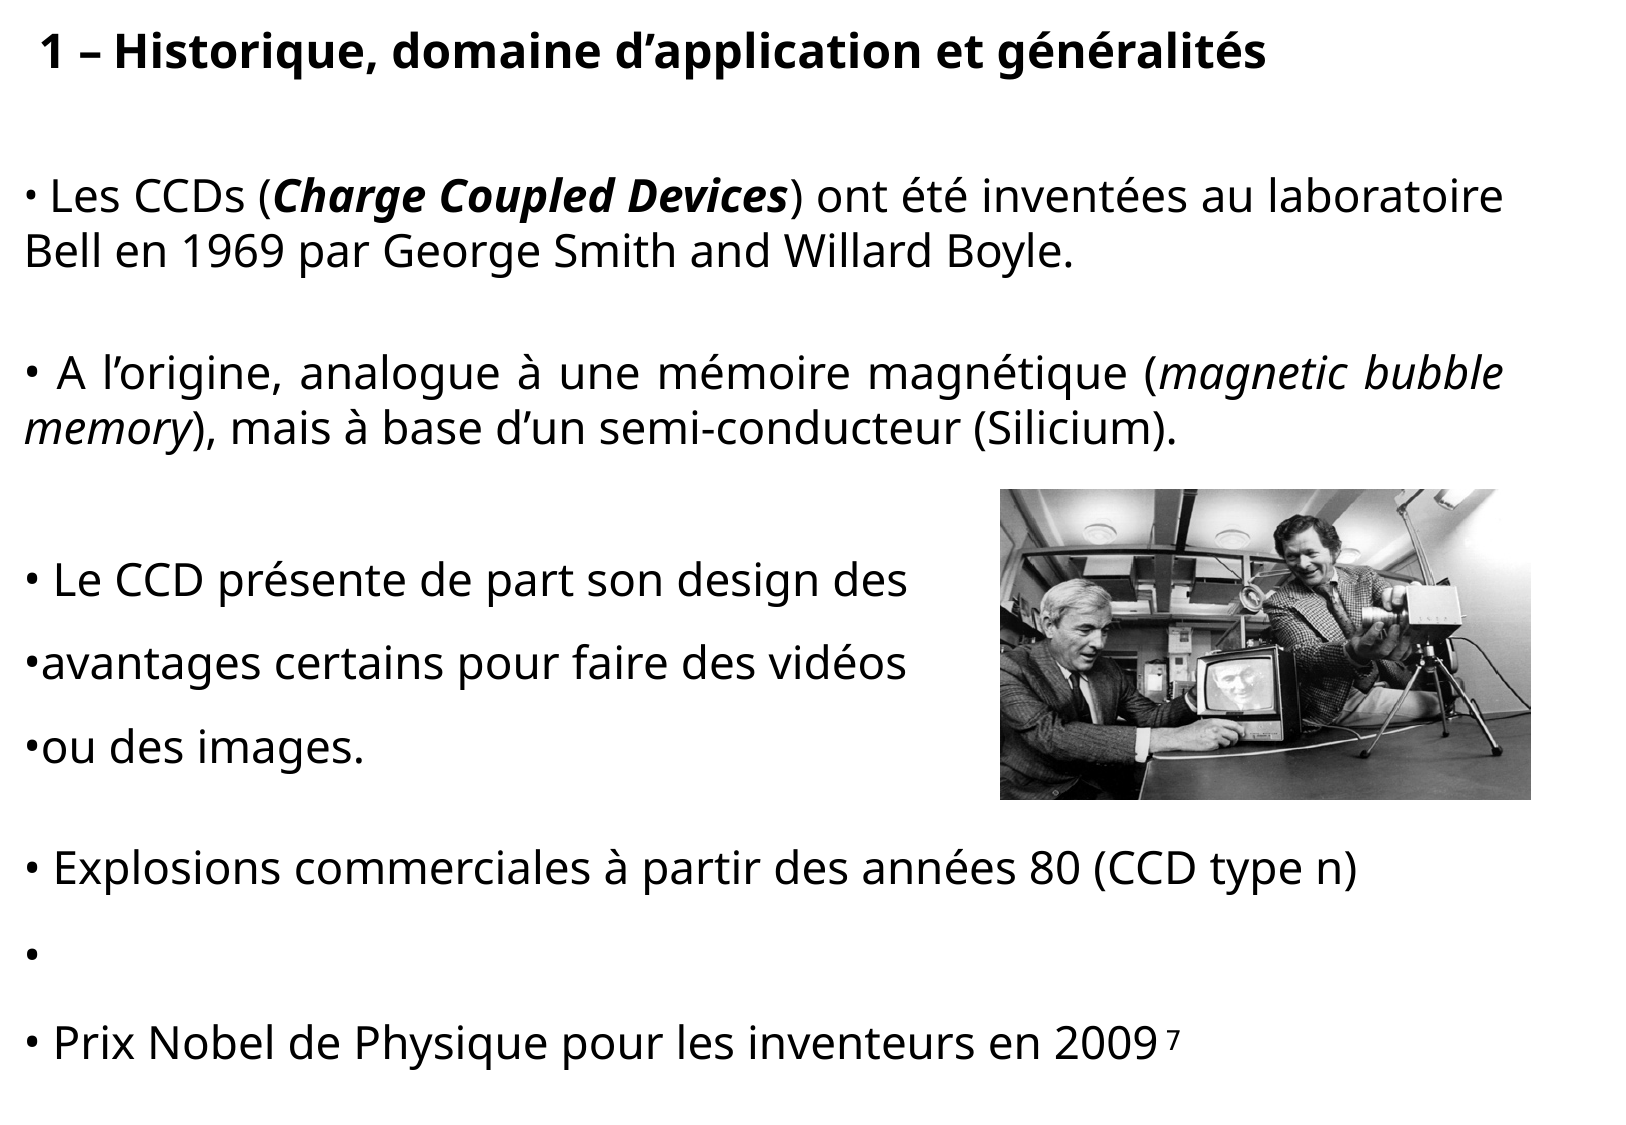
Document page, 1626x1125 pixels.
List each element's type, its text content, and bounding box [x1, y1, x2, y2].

text_box [1164, 1024, 1544, 1103]
text_box Les CCDs (Charge Coupled Devices) ont été inventées au laboratoire Bell en 1969 par George Smith and Willard Boyle. A l’origine, analogue à une mémoire magnétique (magnetic bubble memory), mais à base d’un semi-conducteur (Silicium). Le CCD présente de part son design des avantages certains pour faire des vidéos ou des images. Explosions commerciales à partir des années 80 (CCD type n) Prix Nobel de Physique pour les inventeurs en 2009 [9, 159, 1519, 1076]
text_box 1 – Historique, domaine d’application et généralités [24, 13, 1284, 86]
picture [1000, 489, 1531, 800]
